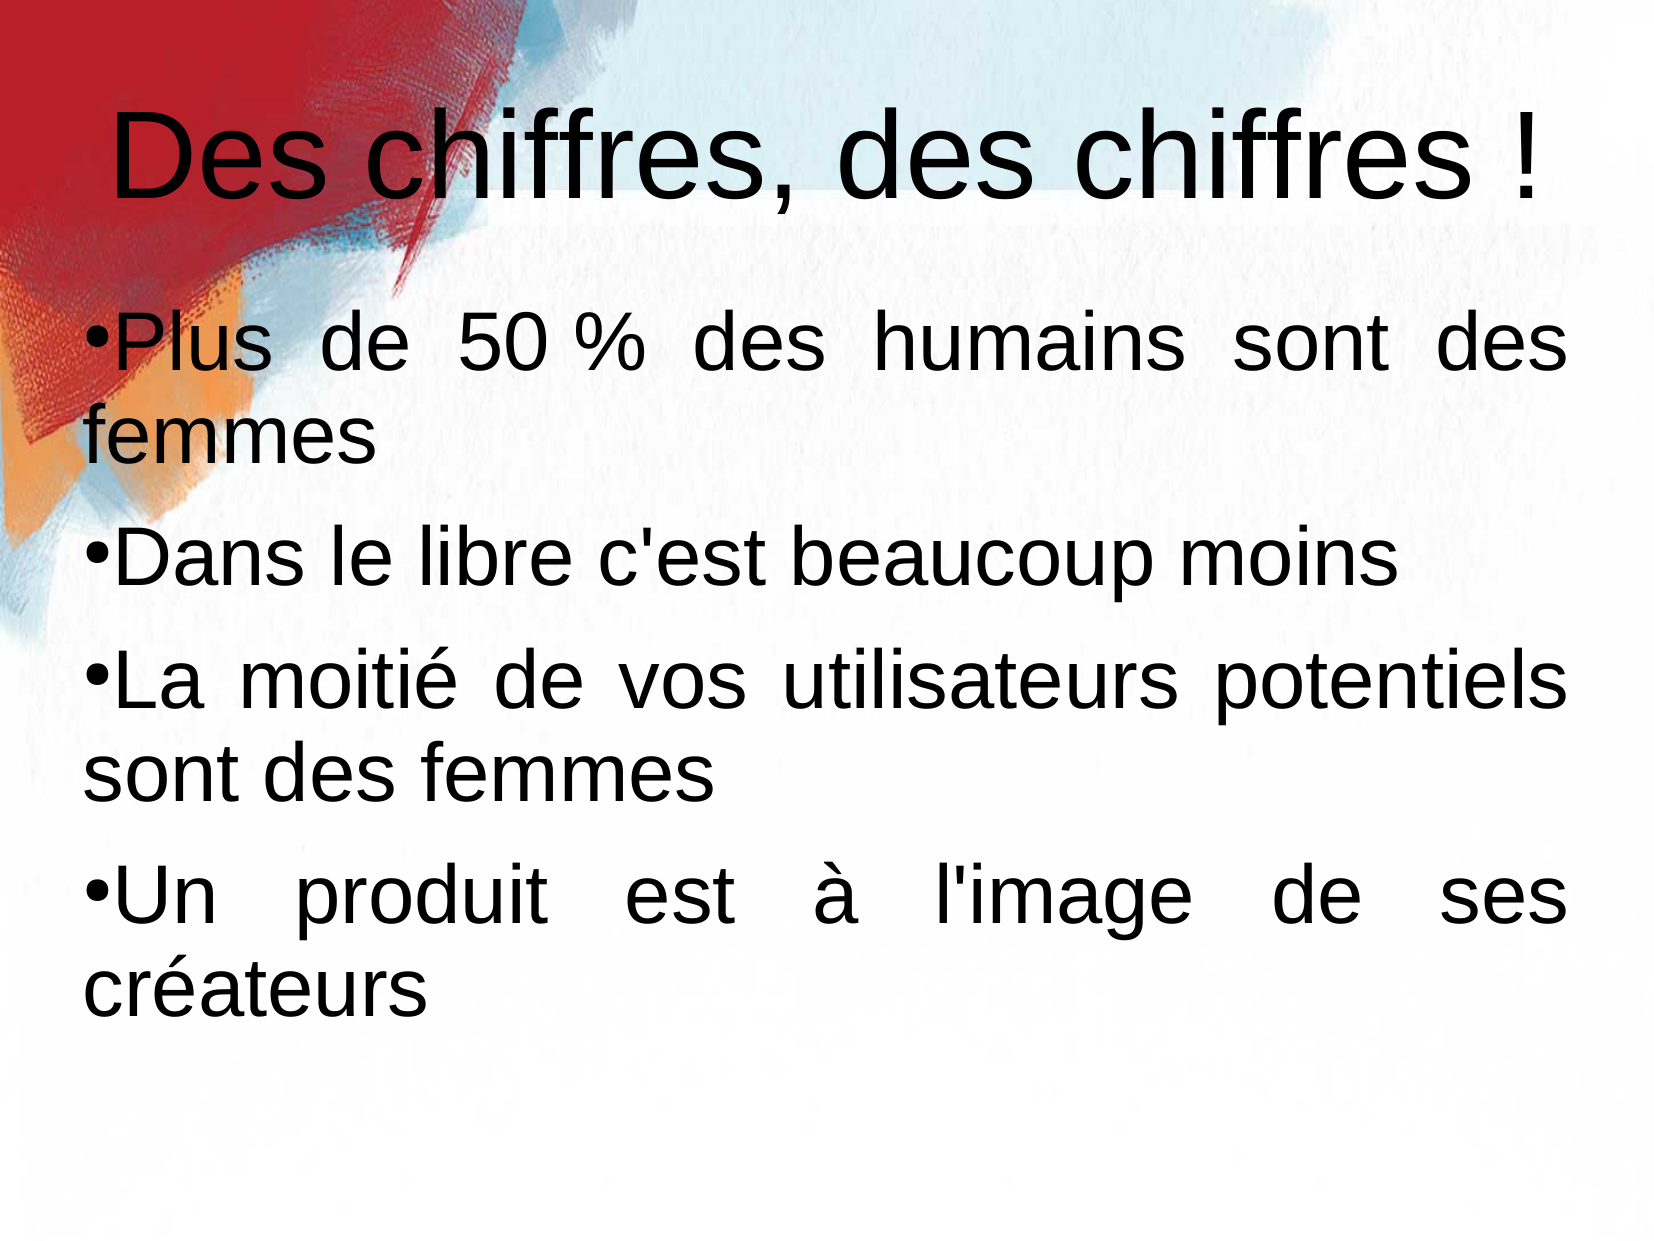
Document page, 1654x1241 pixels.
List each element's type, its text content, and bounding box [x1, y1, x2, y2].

picture [0, 0, 1654, 1241]
list Plus de 50 % des humains sont des femmes Dans le libre c'est beaucoup moins La moitié de vos utilisateurs potentiels sont des femmes Un produit est à l'image de ses créateurs [82, 290, 1571, 1036]
title Des chiffres, des chiffres ! [82, 49, 1571, 257]
